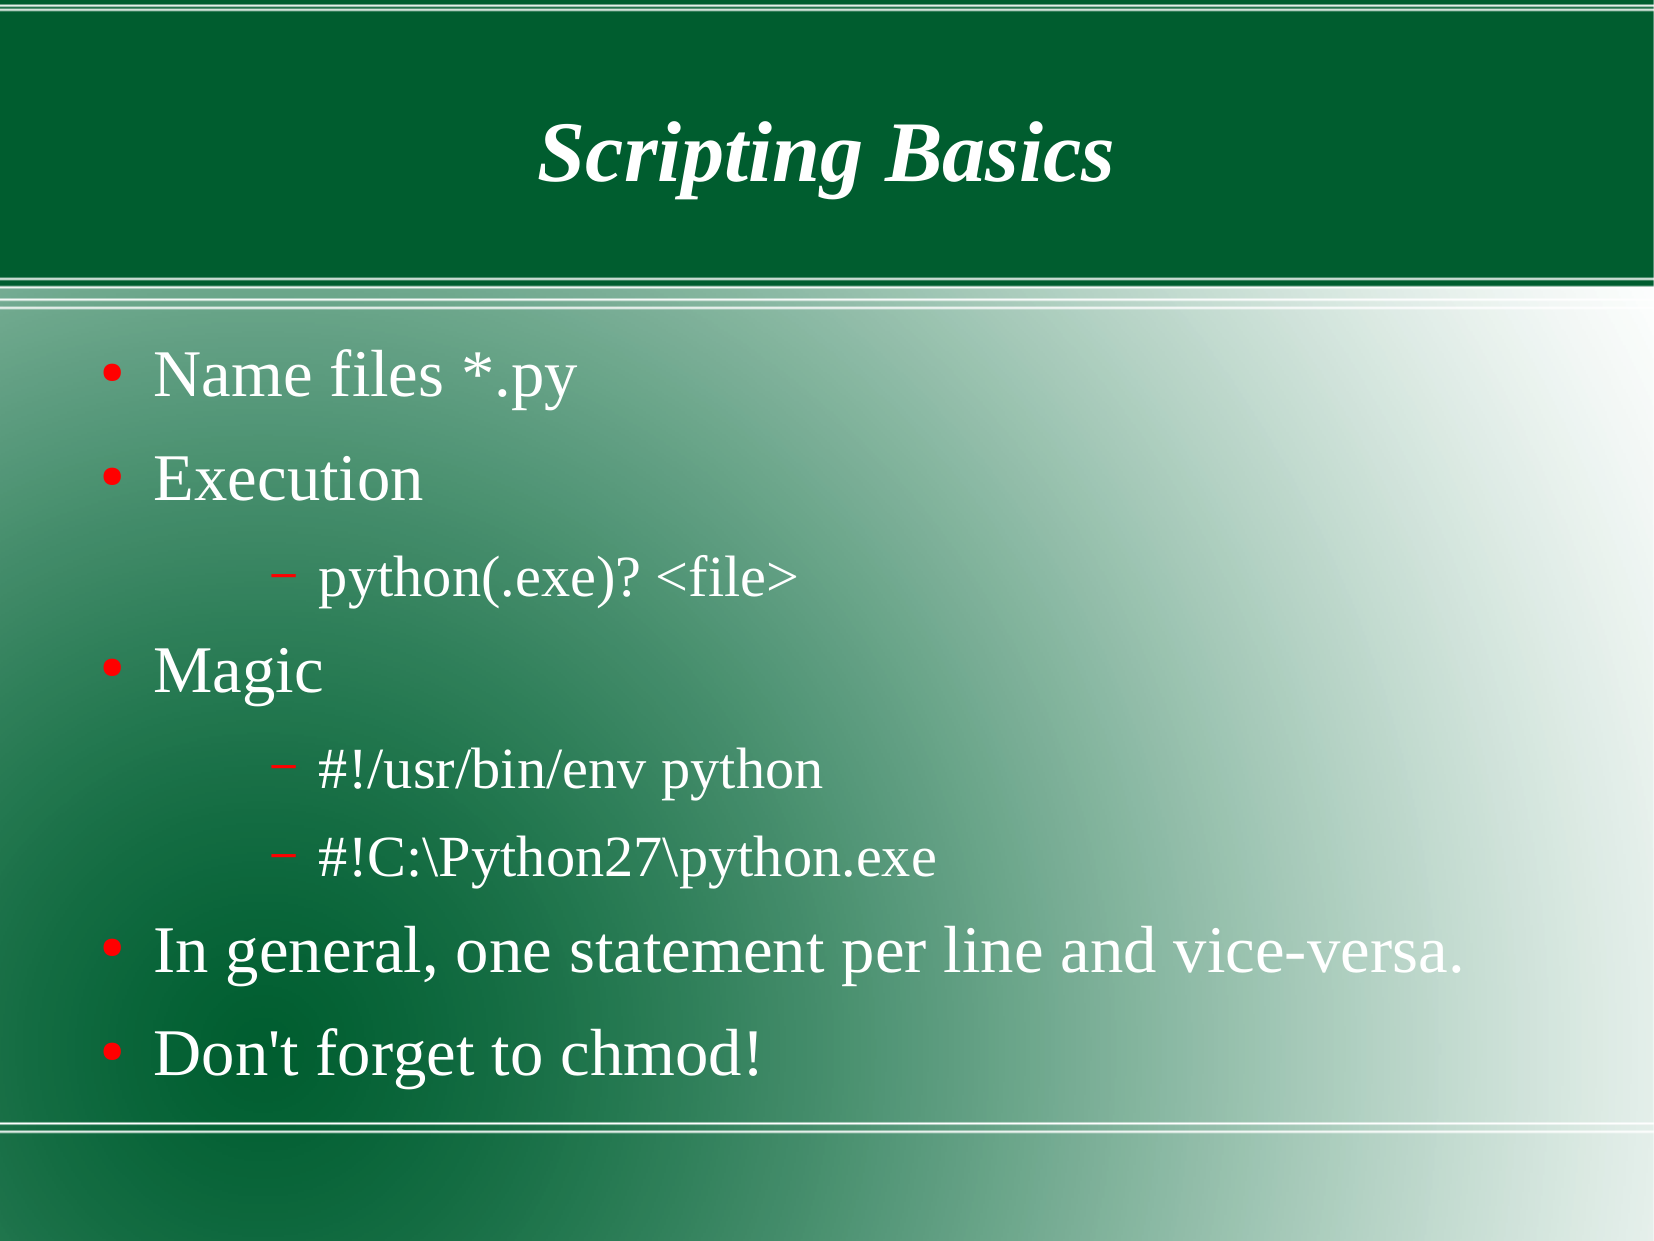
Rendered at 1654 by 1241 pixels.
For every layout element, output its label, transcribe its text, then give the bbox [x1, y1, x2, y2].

title Scripting Basics [82, 49, 1571, 257]
list Name files *.py Execution python(.exe)? <file> Magic #!/usr/bin/env python #!C:\Python27\python.exe In general, one statement per line and vice-versa. Don't forget to chmod! [82, 337, 1571, 1156]
picture [0, 0, 1654, 1241]
